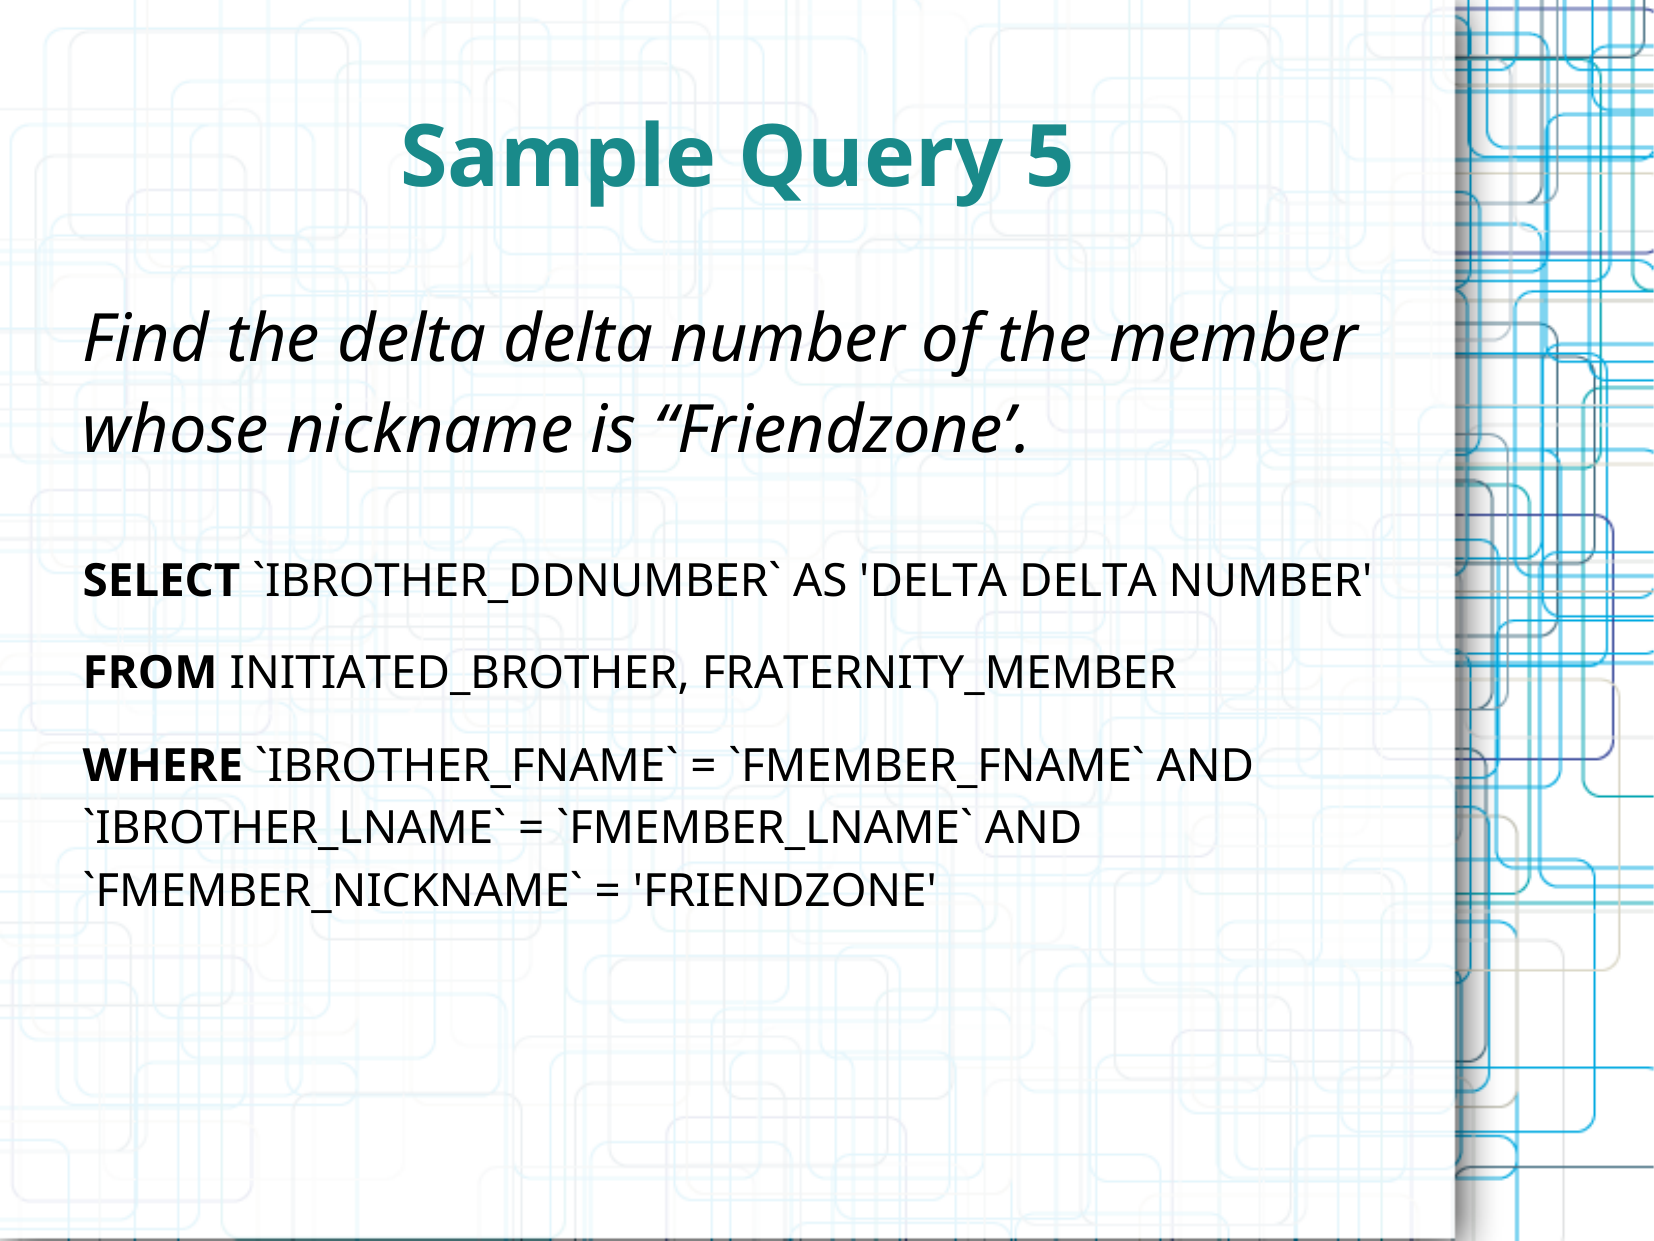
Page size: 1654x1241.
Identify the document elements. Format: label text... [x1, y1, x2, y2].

list Find the delta delta number of the member whose nickname is “Friendzone’. SELECT `IBROTHER_DDNUMBER` AS 'DELTA DELTA NUMBER' FROM INITIATED_BROTHER, FRATERNITY_MEMBER WHERE `IBROTHER_FNAME` = `FMEMBER_FNAME` AND `IBROTHER_LNAME` = `FMEMBER_LNAME` AND `FMEMBER_NICKNAME` = 'FRIENDZONE' [82, 290, 1381, 1109]
picture [0, 0, 1654, 1241]
title Sample Query 5 [59, 49, 1418, 257]
